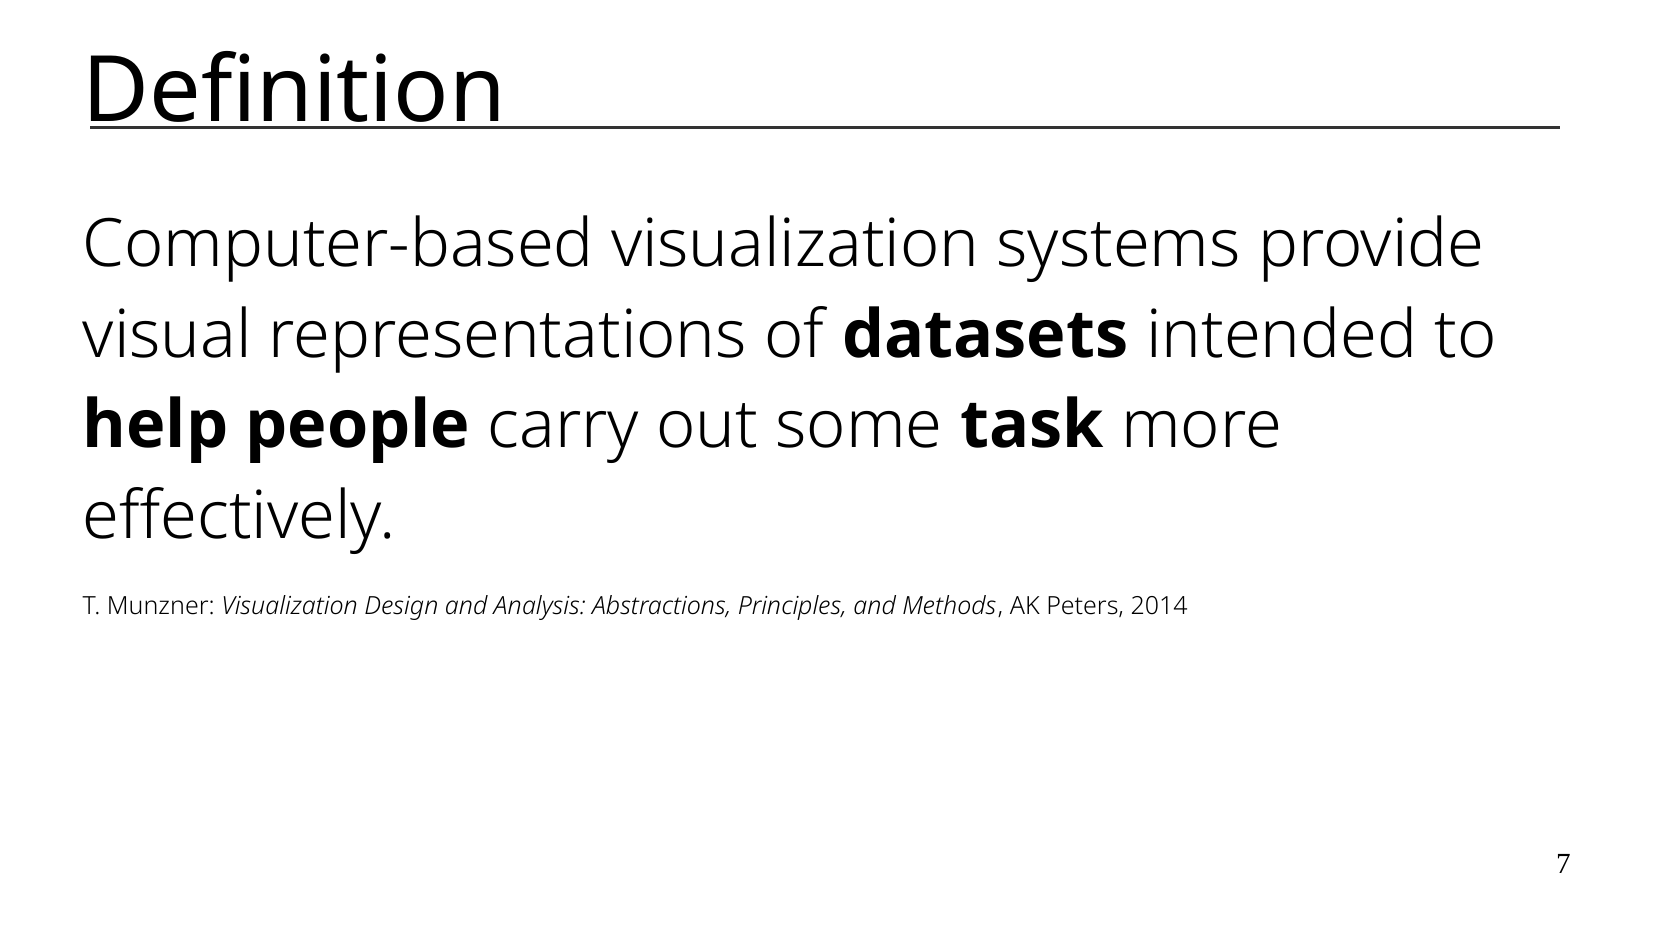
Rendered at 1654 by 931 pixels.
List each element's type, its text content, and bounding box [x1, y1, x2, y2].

list Computer-based visualization systems provide visual representations of datasets intended to help people carry out some task more effectively. T. Munzner: Visualization Design and Analysis: Abstractions, Principles, and Methods, AK Peters, 2014 [82, 195, 1571, 811]
title Definition [82, 32, 1571, 140]
